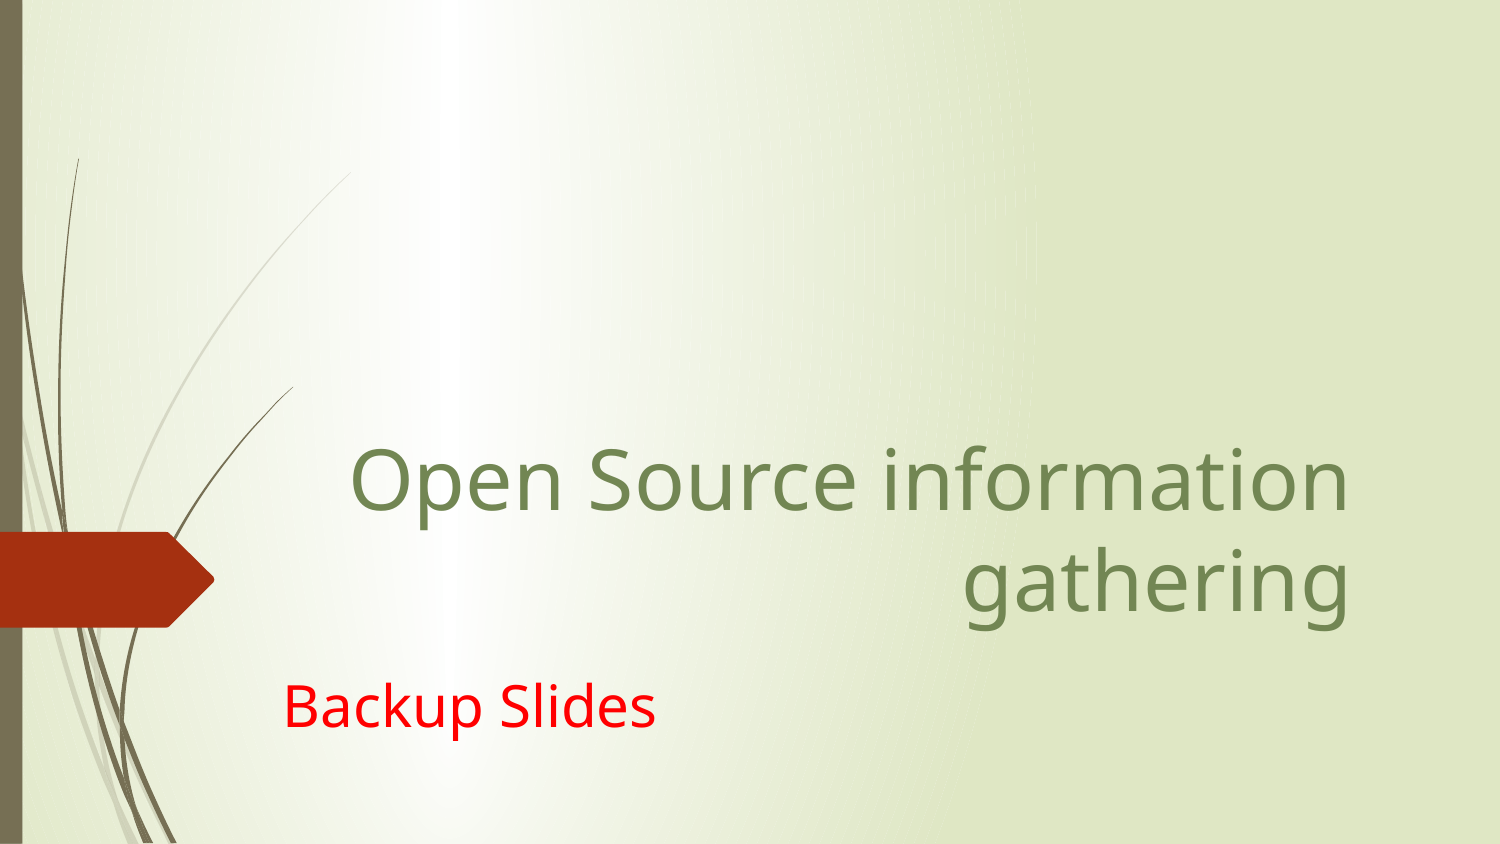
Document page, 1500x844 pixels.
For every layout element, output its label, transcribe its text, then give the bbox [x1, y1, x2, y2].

title Open Source information gathering [132, 297, 1368, 636]
subtitle Backup Slides [267, 661, 1233, 761]
